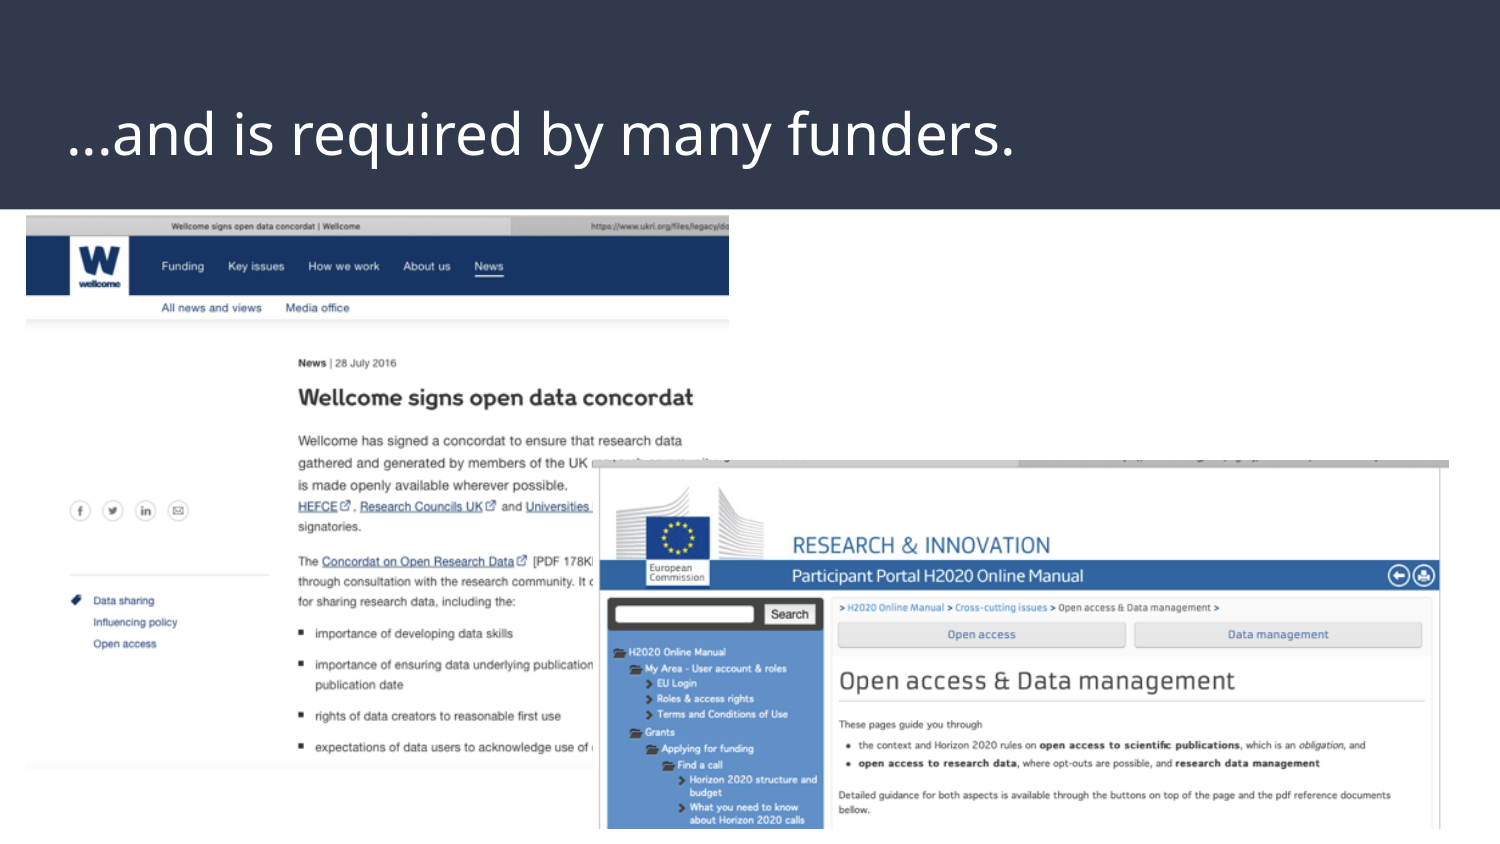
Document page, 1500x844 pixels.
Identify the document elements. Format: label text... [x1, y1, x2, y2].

picture [26, 215, 1449, 829]
title ...and is required by many funders. [51, 82, 1449, 185]
